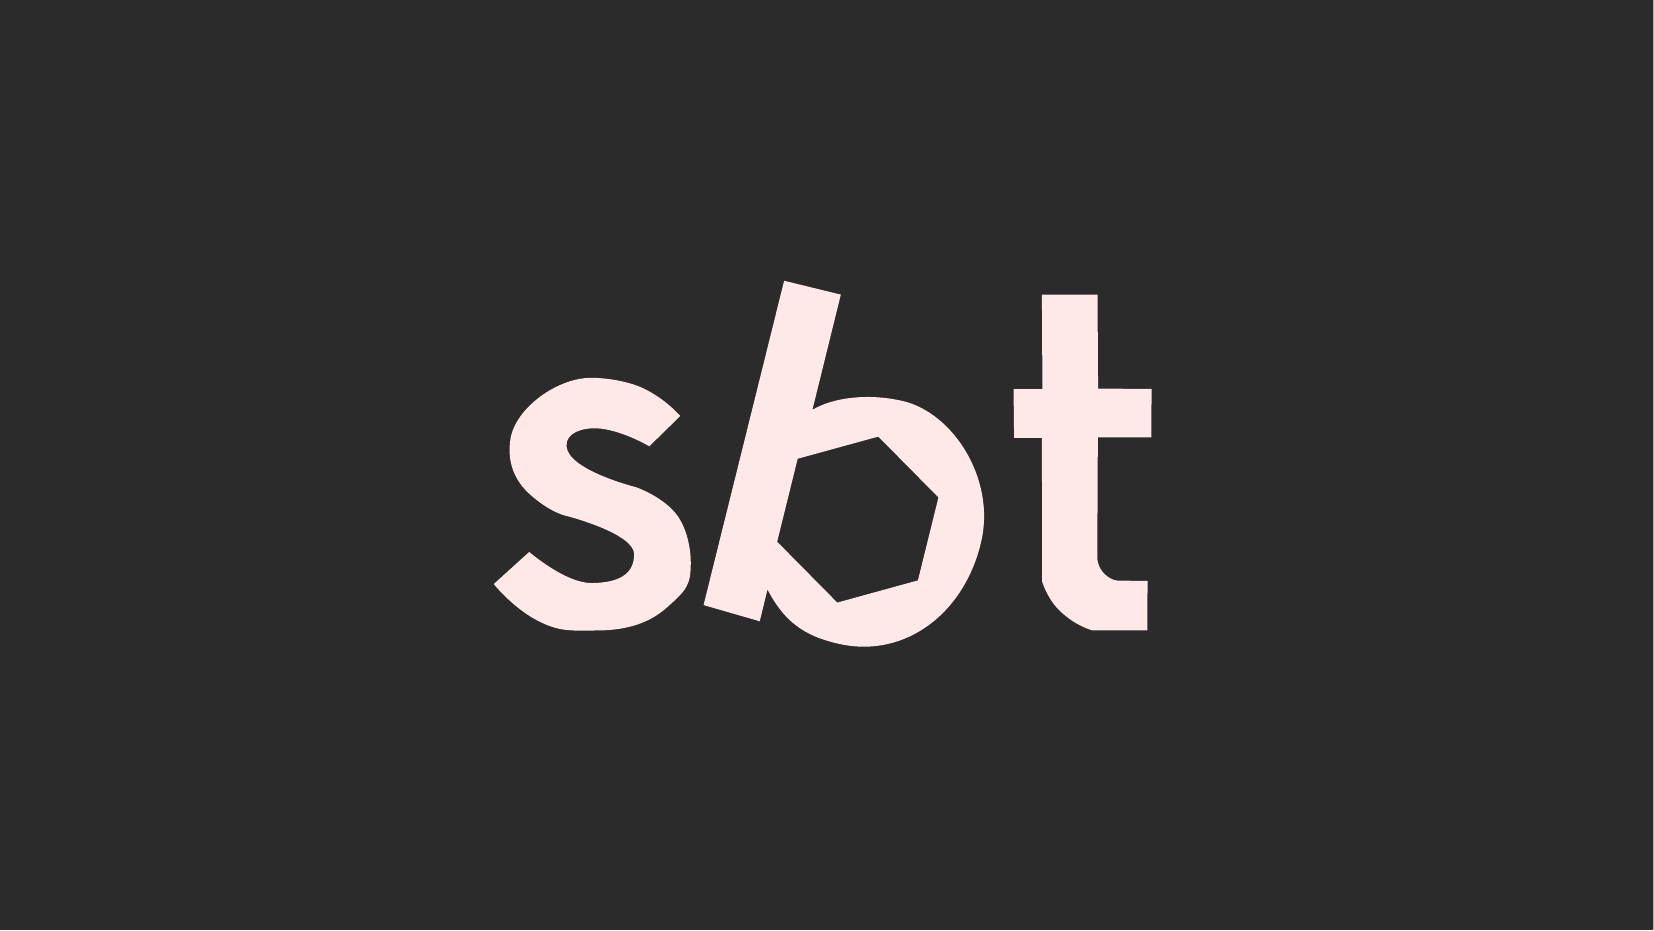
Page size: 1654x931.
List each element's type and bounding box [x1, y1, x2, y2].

picture [481, 266, 1173, 664]
